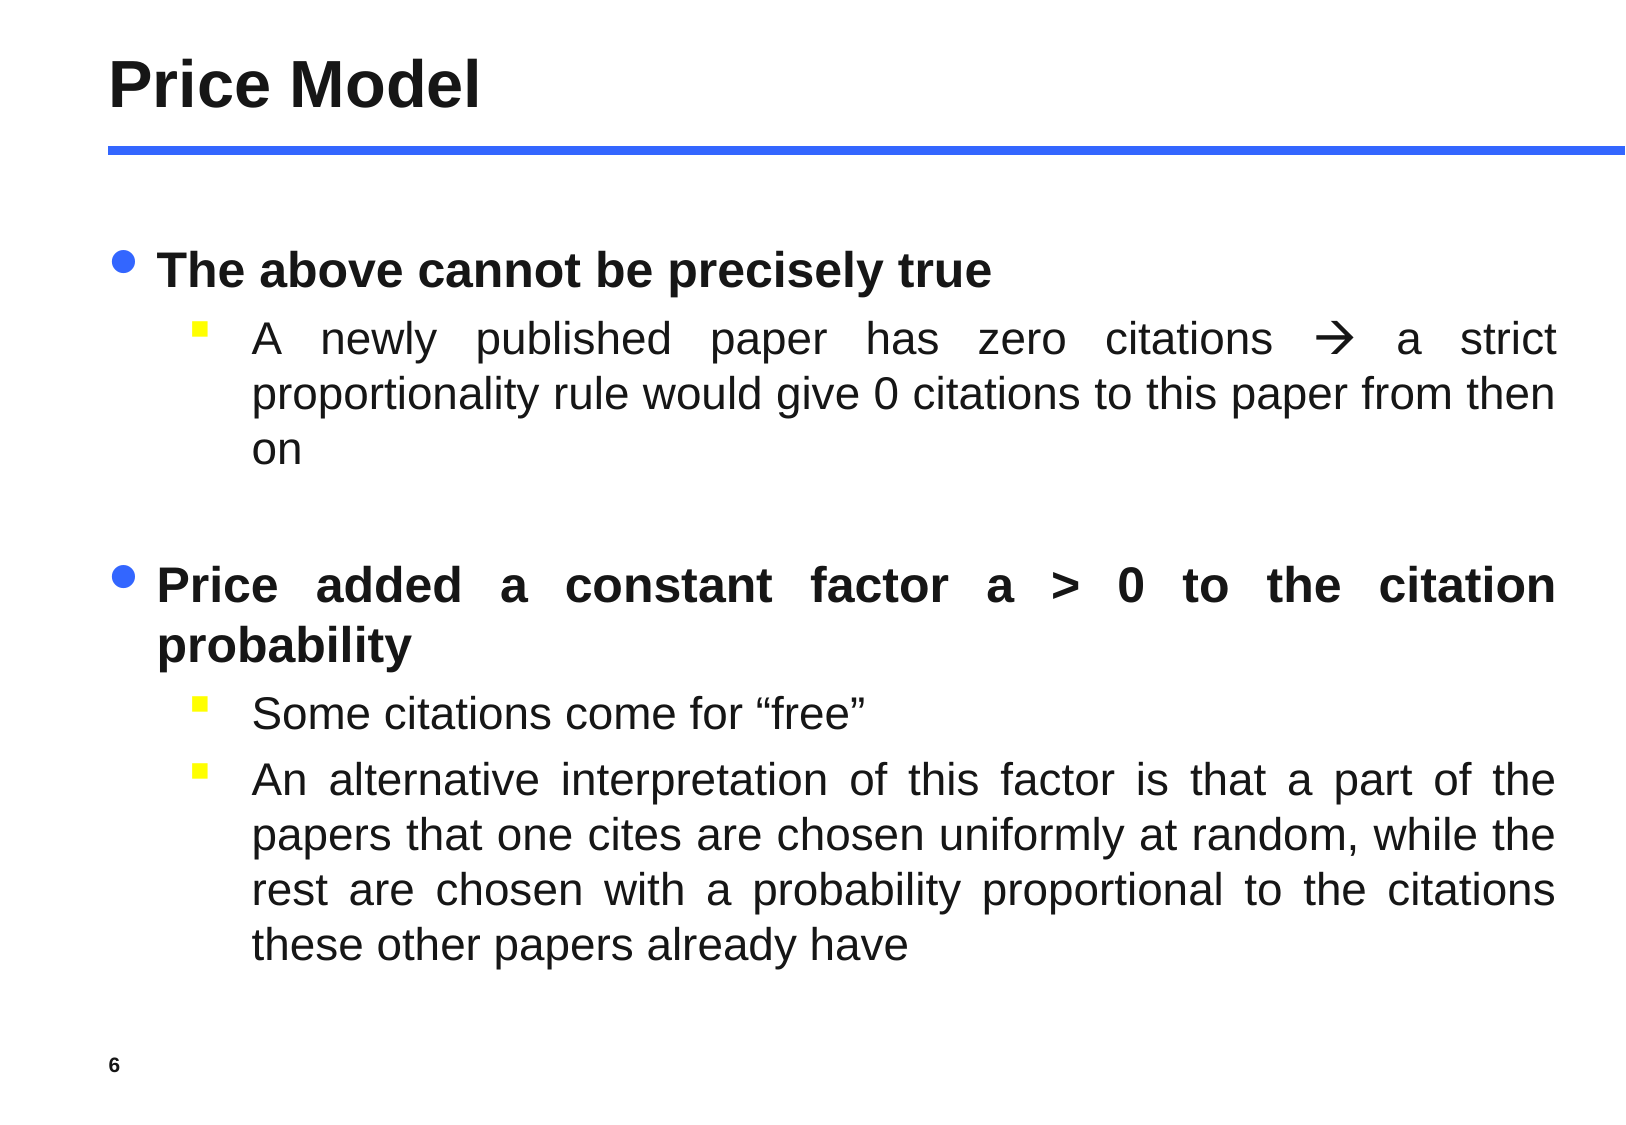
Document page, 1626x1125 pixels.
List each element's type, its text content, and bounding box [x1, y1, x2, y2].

text_box <number> [108, 1051, 188, 1077]
list The above cannot be precisely true A newly published paper has zero citations  a strict proportionality rule would give 0 citations to this paper from then on Price added a constant factor a > 0 to the citation probability Some citations come for “free” An alternative interpretation of this factor is that a part of the papers that one cites are chosen uniformly at random, while the rest are chosen with a probability proportional to the citations these other papers already have [108, 237, 1558, 975]
title Price Model [108, 30, 1558, 131]
